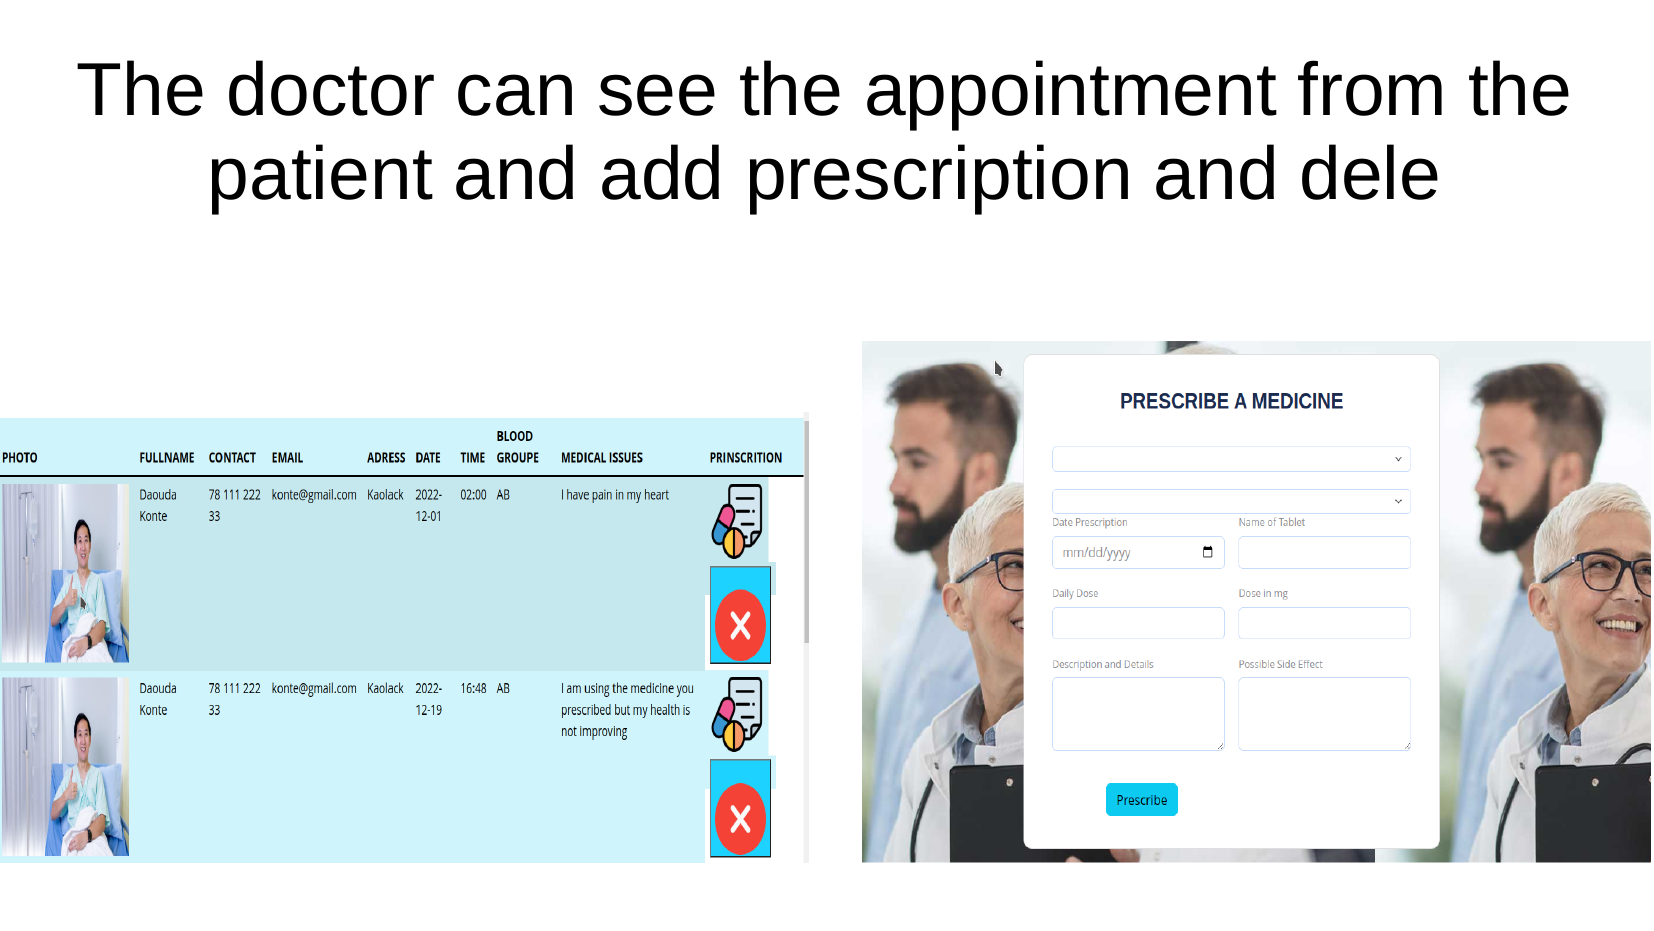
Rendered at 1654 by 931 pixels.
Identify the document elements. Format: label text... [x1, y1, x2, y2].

title The doctor can see the appointment from the patient and add prescription and dele [0, 0, 1651, 263]
picture [0, 412, 809, 863]
picture [862, 337, 1651, 863]
